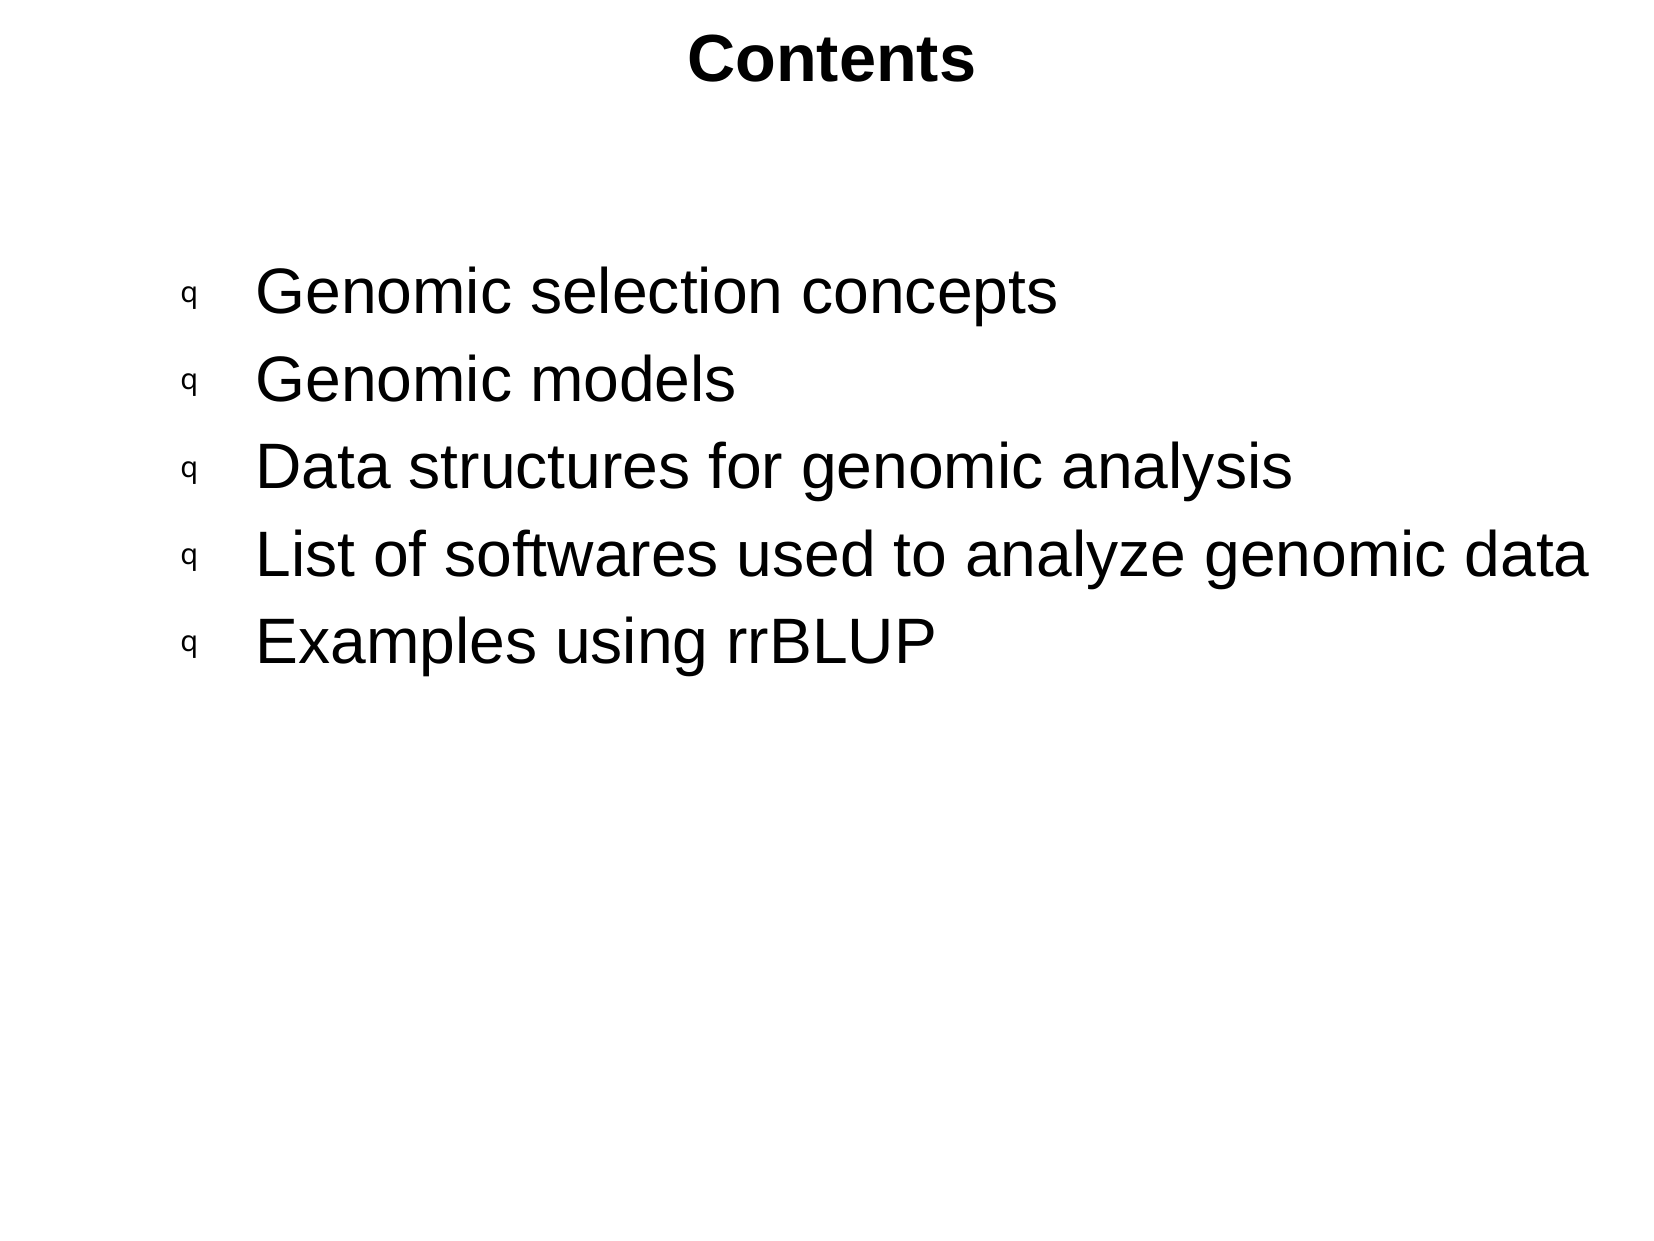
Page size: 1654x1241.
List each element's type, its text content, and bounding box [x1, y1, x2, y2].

text_box Contents [39, 26, 1643, 109]
list Genomic selection concepts Genomic models Data structures for genomic analysis List of softwares used to analyze genomic data Examples using rrBLUP [165, 254, 1654, 974]
